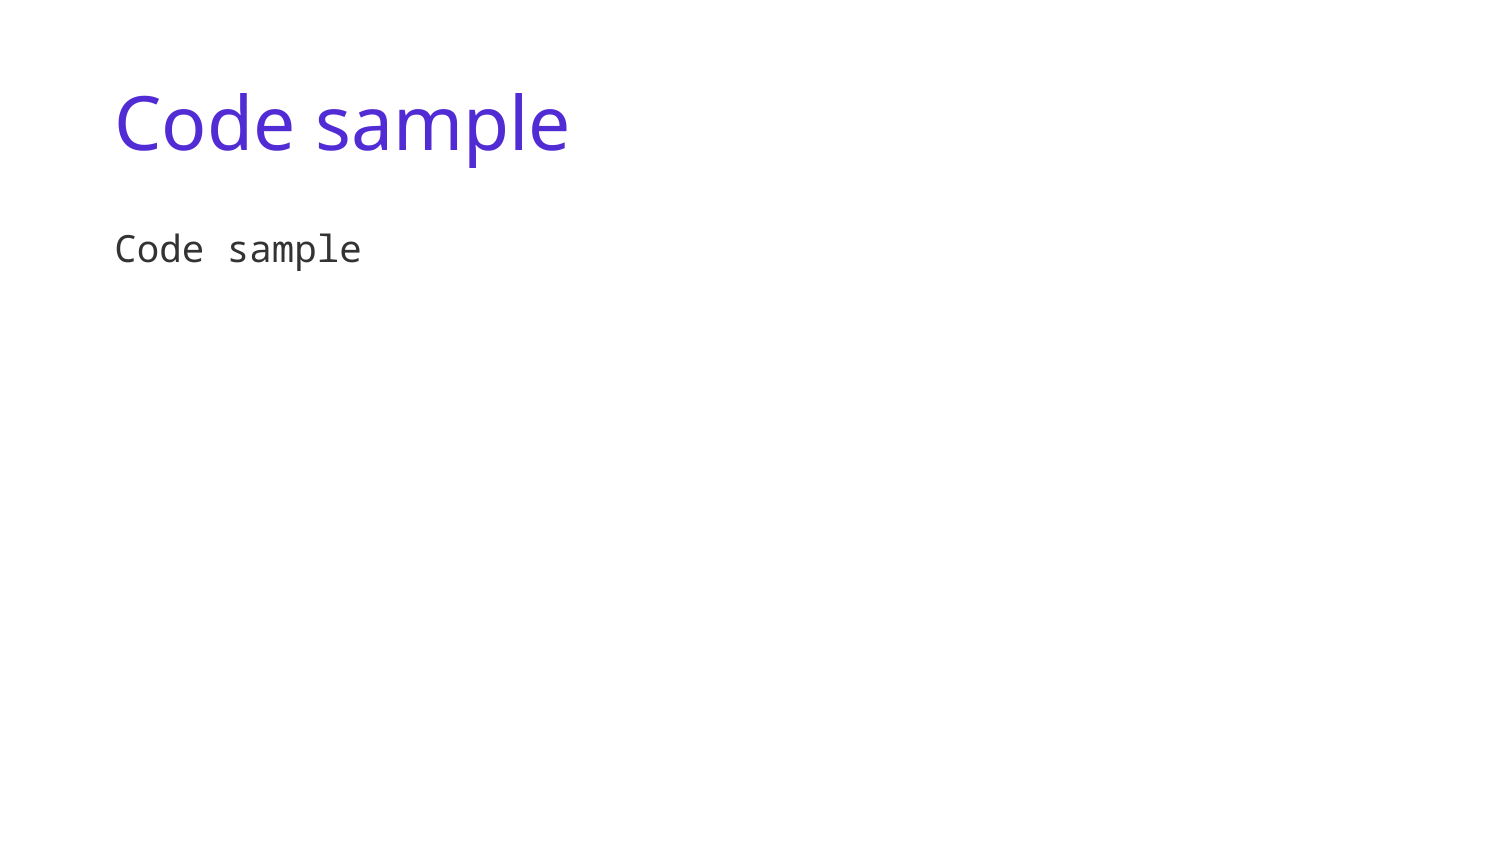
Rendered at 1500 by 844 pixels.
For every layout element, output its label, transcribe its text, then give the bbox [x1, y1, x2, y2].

title Code sample [103, 44, 1397, 208]
list Code sample [103, 224, 1397, 760]
